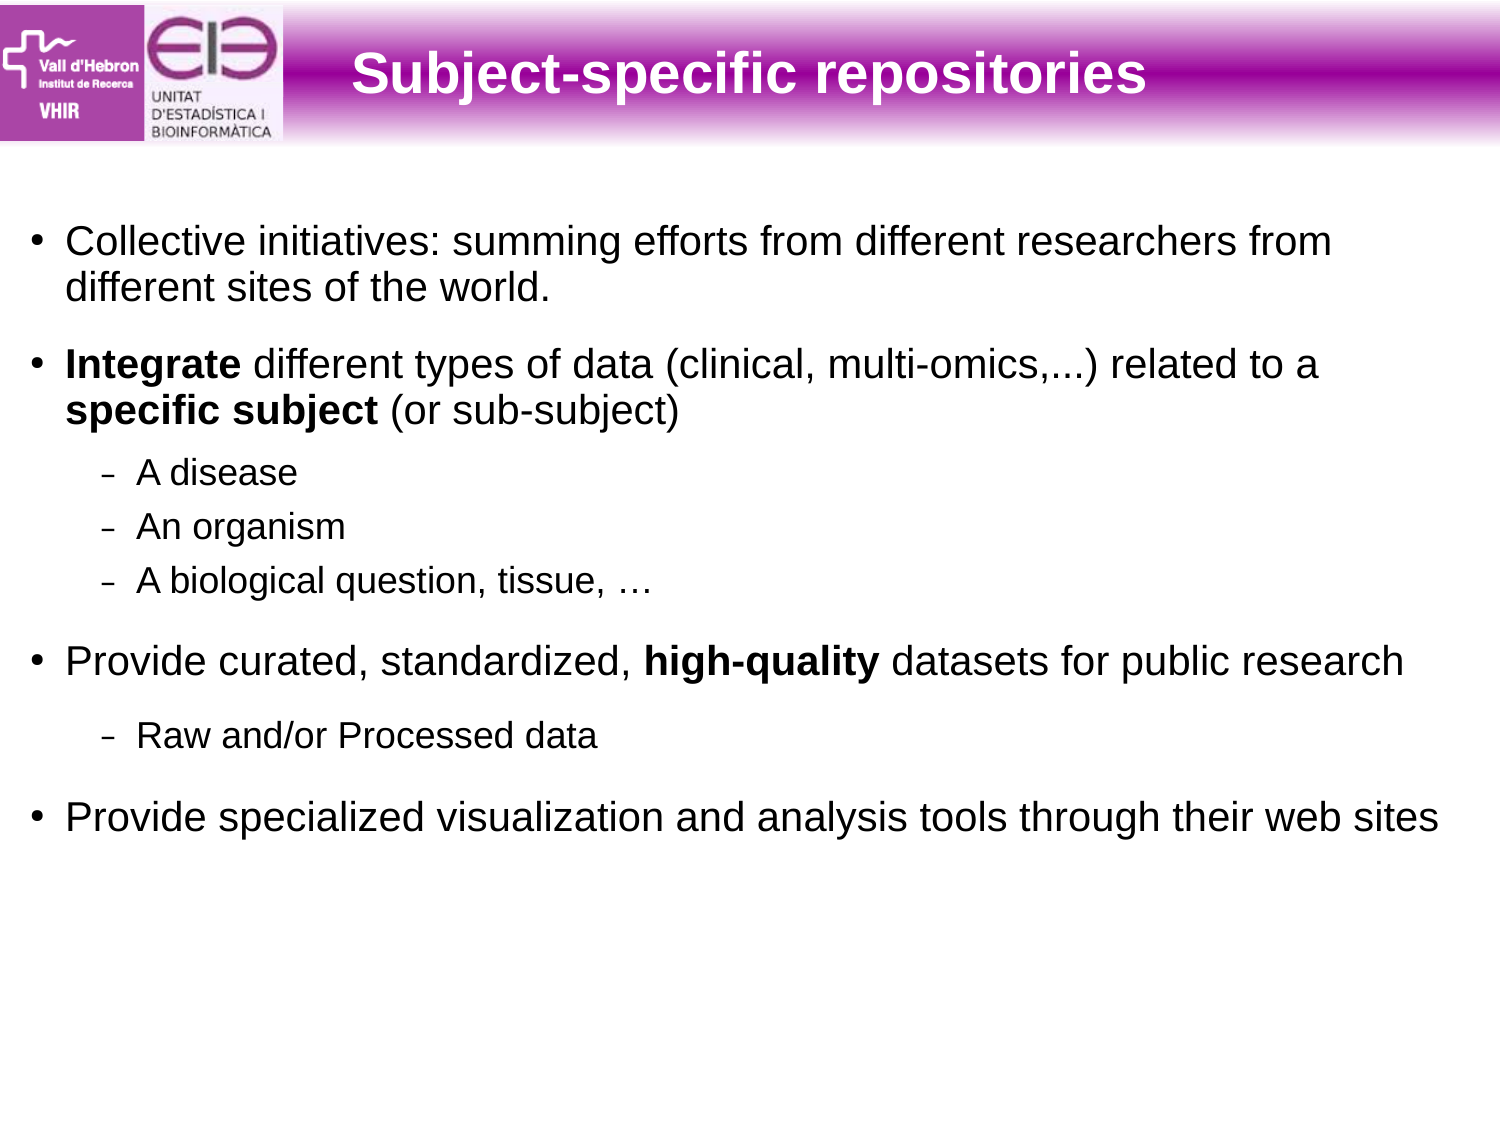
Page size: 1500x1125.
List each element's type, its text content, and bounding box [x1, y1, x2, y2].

picture [0, 5, 284, 141]
text_box Collective initiatives: summing efforts from different researchers from different sites of the world. Integrate different types of data (clinical, multi-omics,...) related to a specific subject (or sub-subject) A disease An organism A biological question, tissue, … Provide curated, standardized, high-quality datasets for public research Raw and/or Processed data Provide specialized visualization and analysis tools through their web sites [15, 210, 1471, 853]
text_box Subject-specific repositories [0, 0, 1500, 148]
